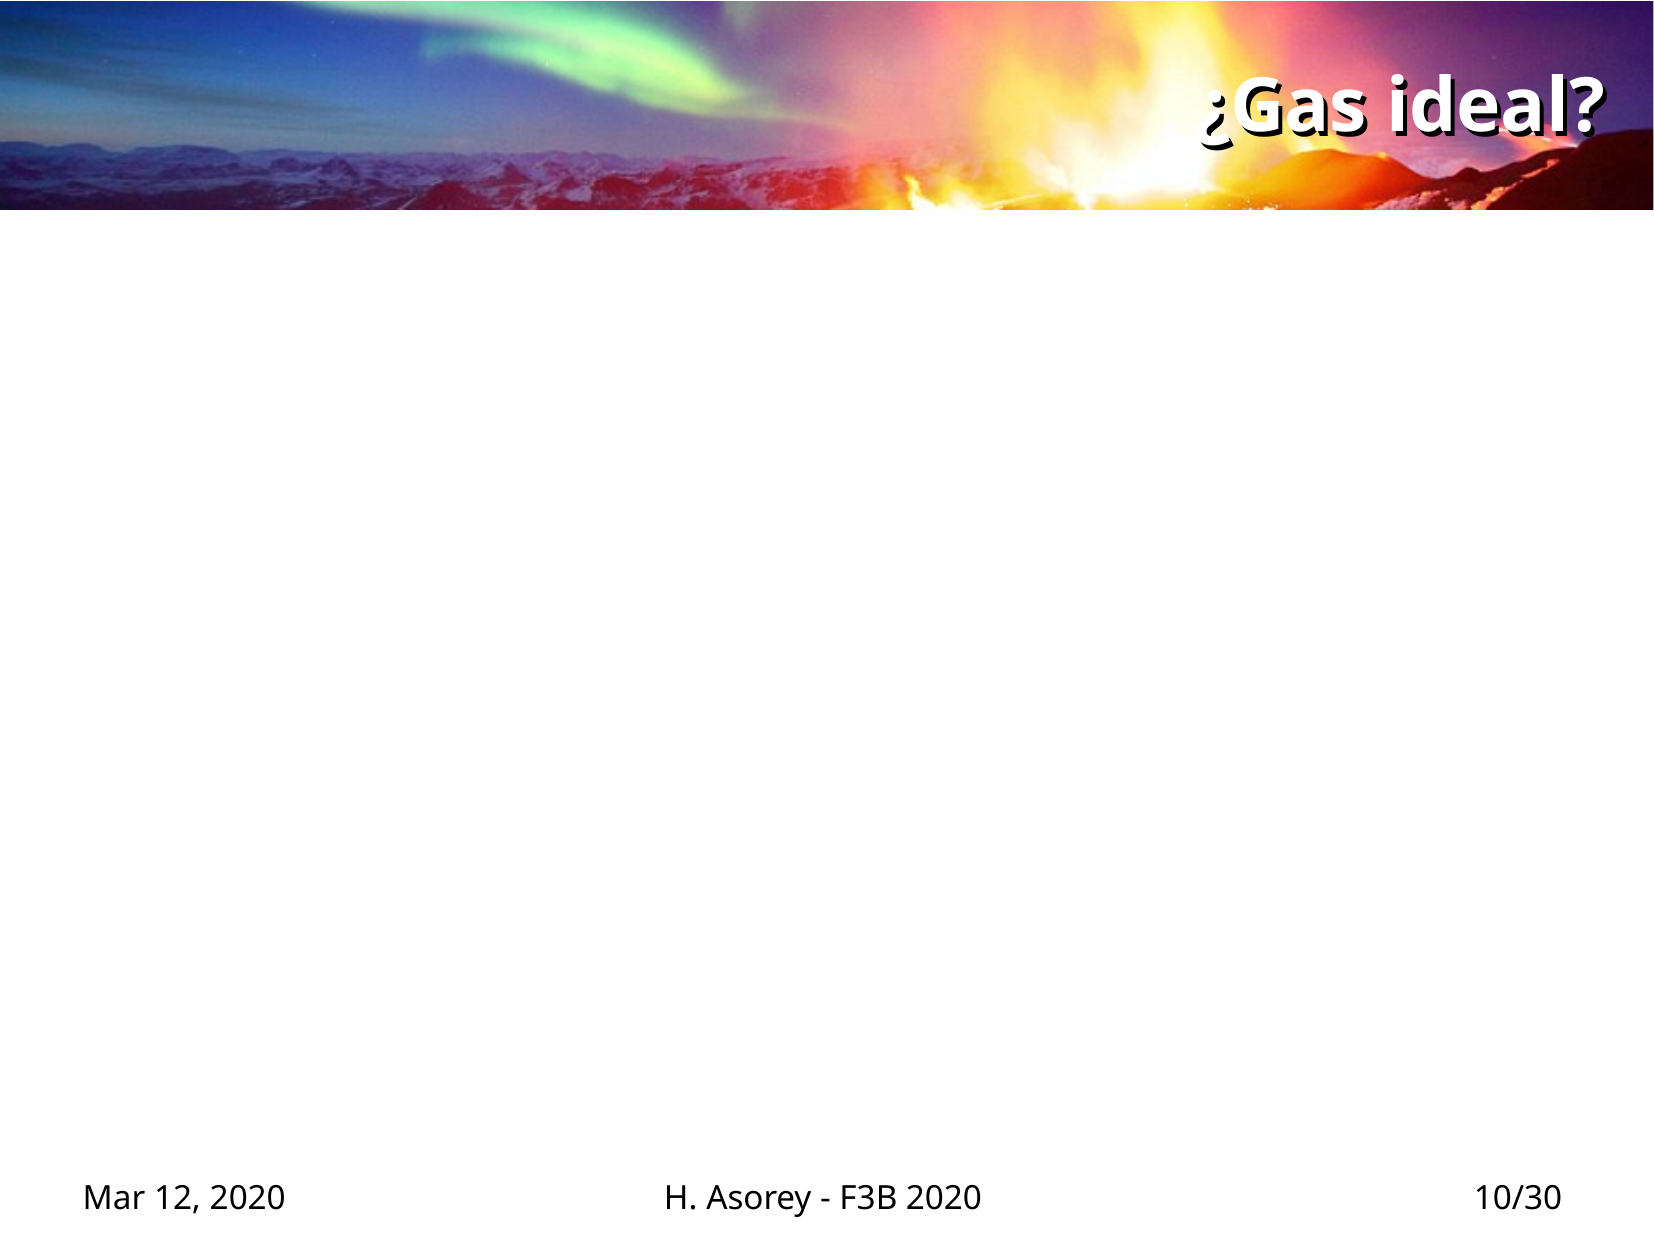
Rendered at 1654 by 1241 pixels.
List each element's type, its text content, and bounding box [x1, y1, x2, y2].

title ¿Gas ideal? [45, 15, 1606, 191]
picture [0, 1, 1654, 210]
